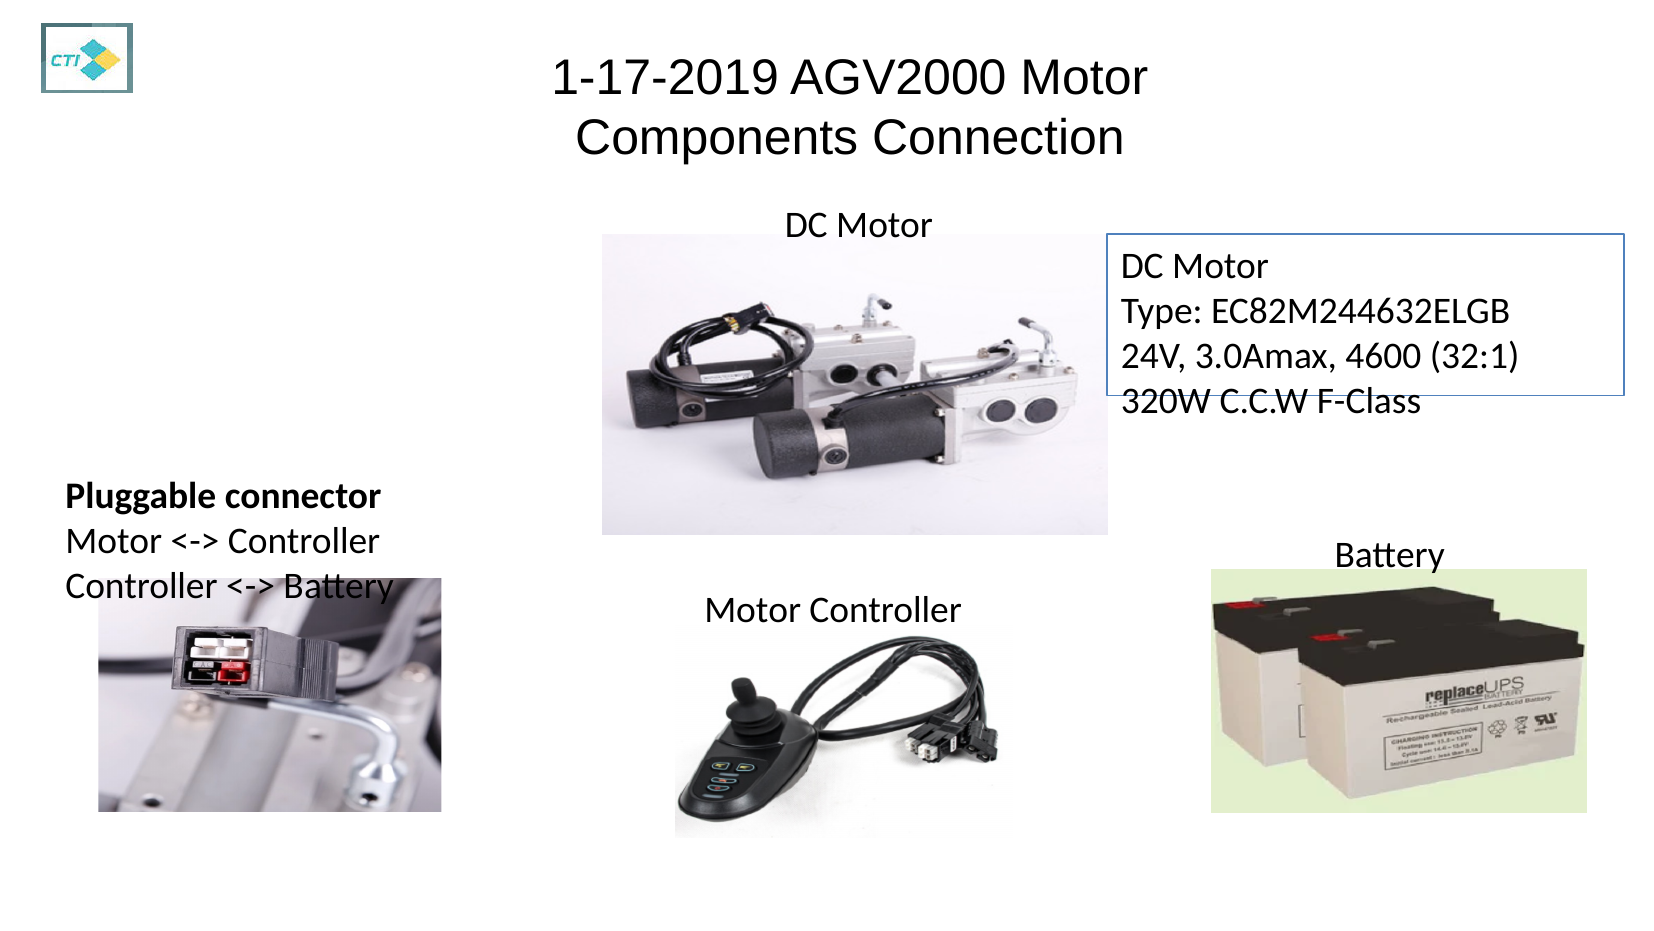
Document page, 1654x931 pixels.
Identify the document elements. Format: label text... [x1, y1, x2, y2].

text_box DC Motor [642, 192, 1075, 242]
picture [98, 589, 442, 812]
text_box 1-17-2019 AGV2000 Motor Components Connection [106, 26, 1594, 182]
picture [289, 589, 298, 595]
picture [1209, 573, 1587, 813]
text_box Pluggable connector Motor <-> Controller Controller <-> Battery [51, 464, 482, 589]
picture [309, 590, 316, 596]
text_box DC Motor Type: EC82M244632ELGB 24V, 3.0Amax, 4600 (32:1) 320W C.C.W F-Class [1107, 234, 1624, 396]
picture [675, 628, 1013, 838]
text_box Motor Controller [617, 578, 1050, 628]
text_box Battery [1173, 523, 1606, 573]
picture [41, 23, 133, 93]
picture [154, 589, 164, 596]
picture [602, 234, 1108, 535]
